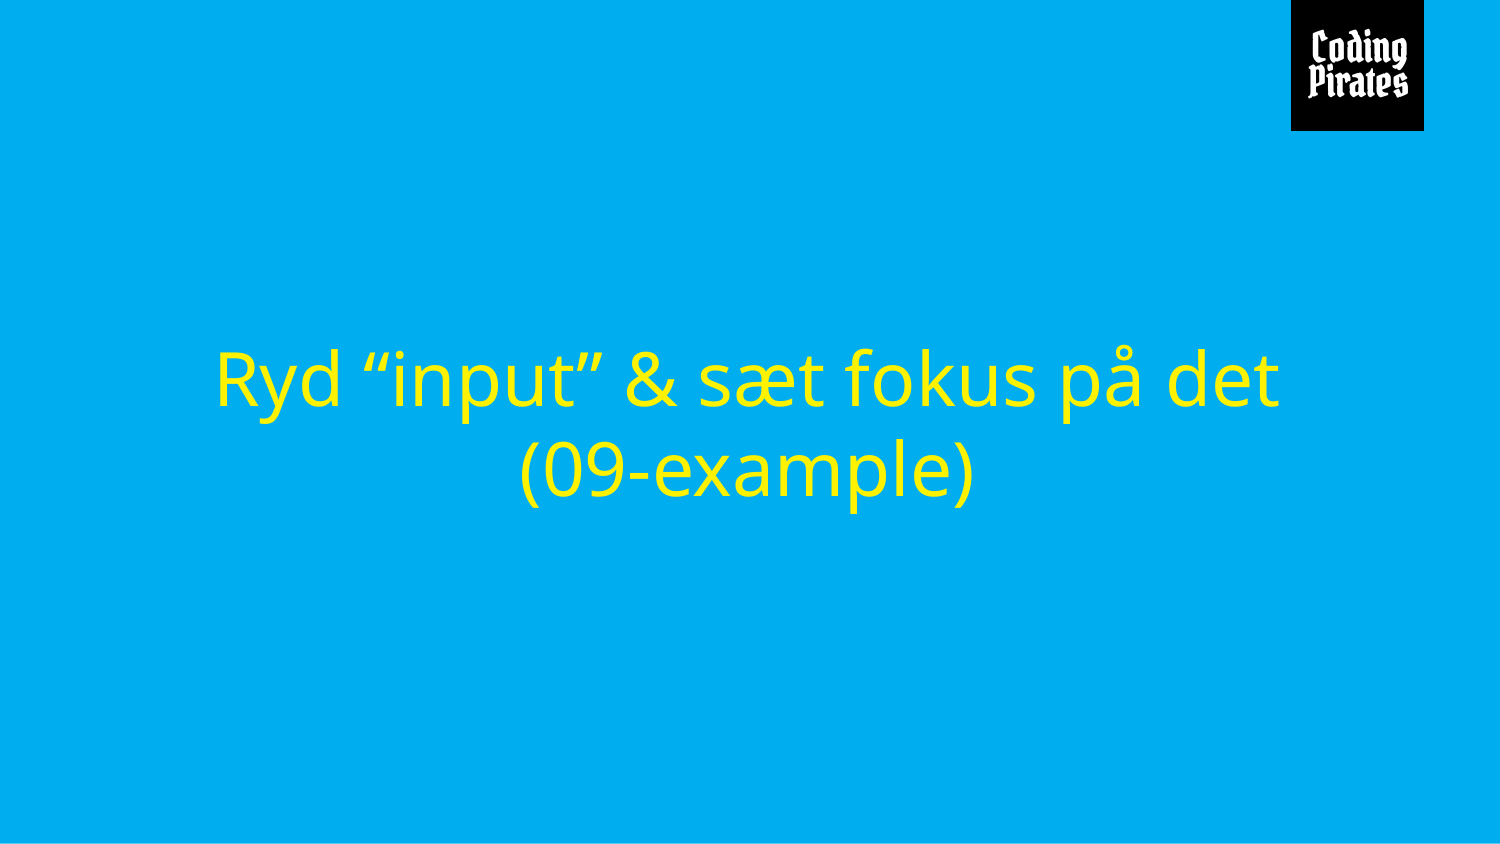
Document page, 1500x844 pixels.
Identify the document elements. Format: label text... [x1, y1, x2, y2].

title Ryd “input” & sæt fokus på det (09-example) [5, 352, 1490, 491]
picture [1292, 0, 1423, 130]
